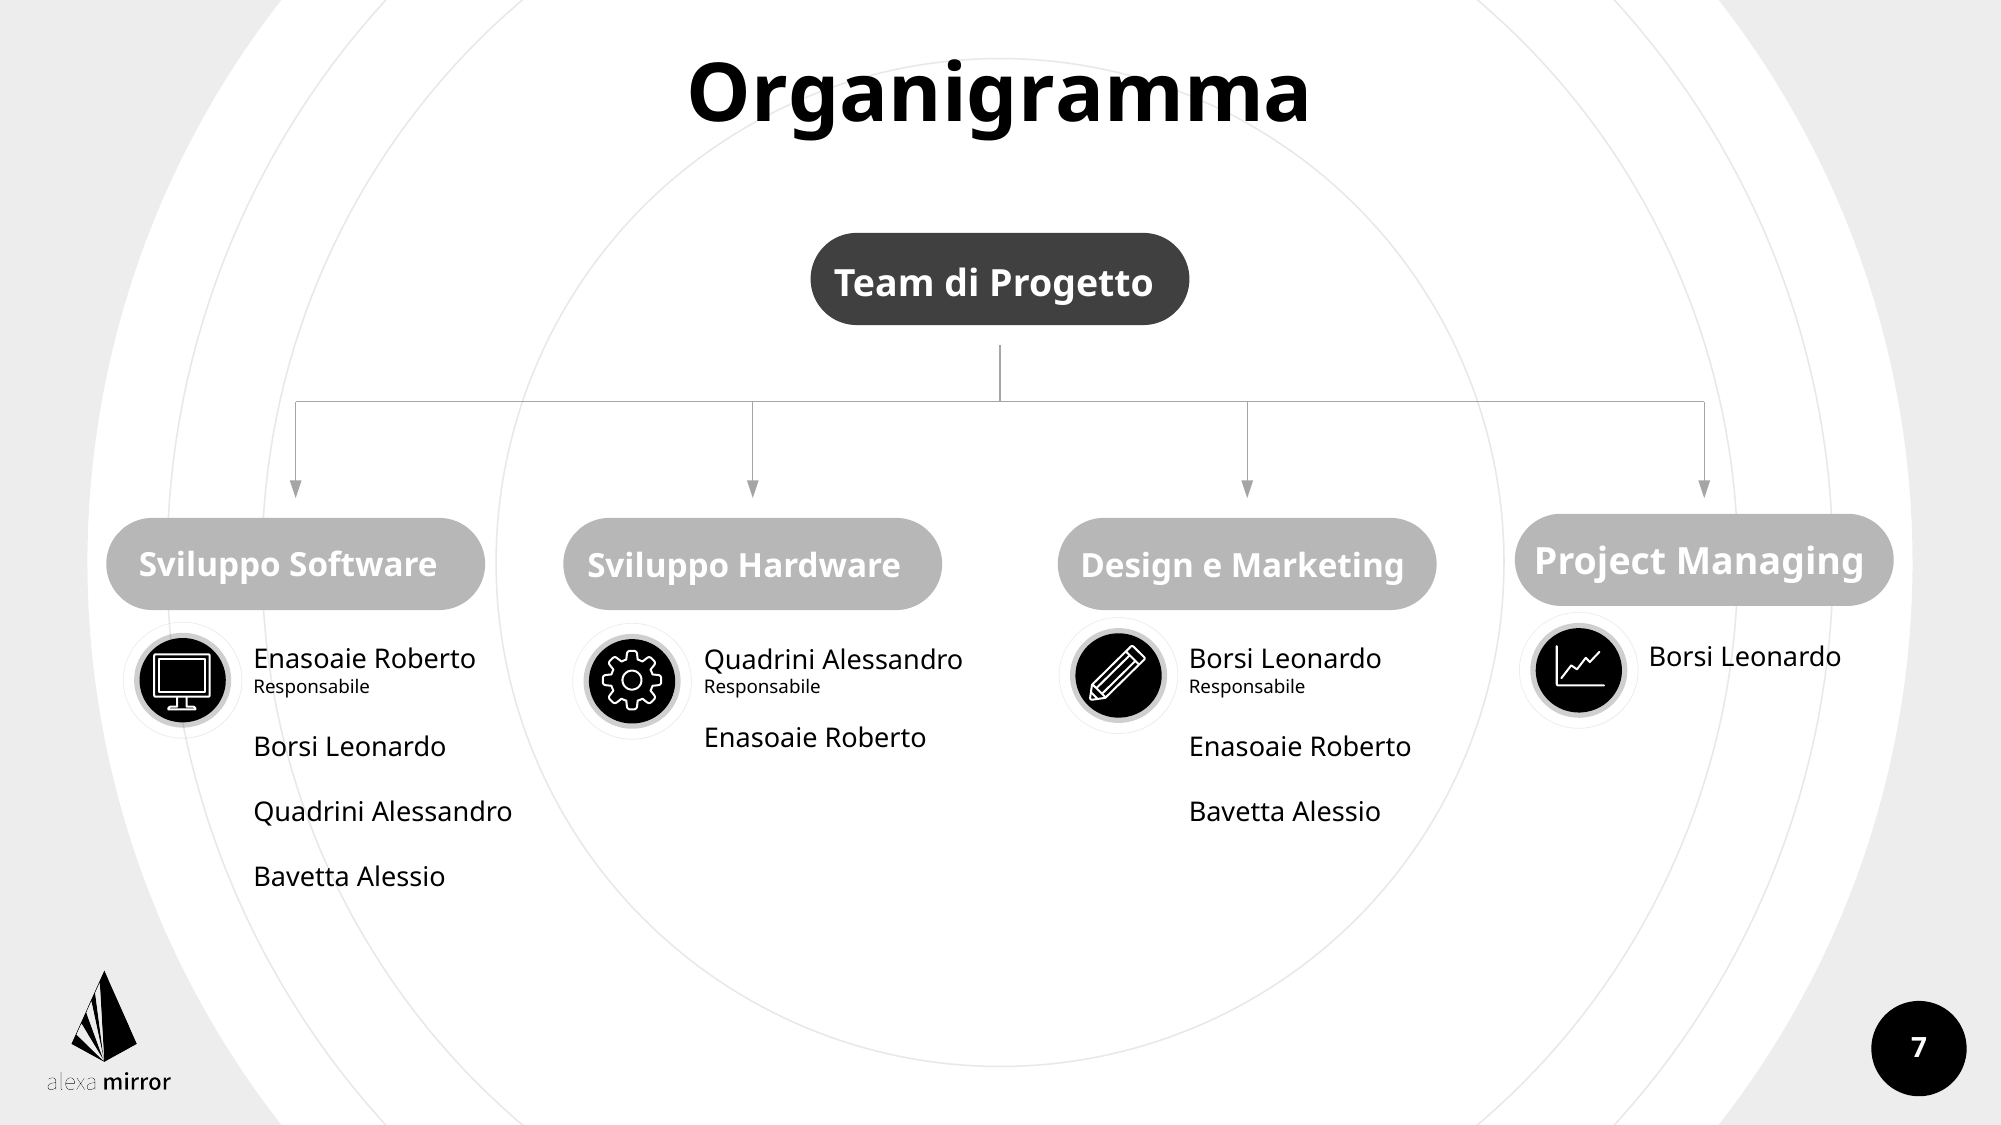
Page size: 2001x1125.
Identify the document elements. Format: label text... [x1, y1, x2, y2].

text_box [810, 252, 819, 306]
text_box [574, 622, 689, 672]
text_box [563, 517, 943, 611]
text_box [574, 691, 689, 740]
text_box Sviluppo Software [124, 536, 453, 591]
text_box [1070, 628, 1168, 723]
text_box [583, 633, 681, 729]
text_box [1530, 622, 1628, 718]
text_box [1058, 617, 1173, 734]
text_box Design e Marketing [1065, 536, 1421, 591]
text_box Borsi Leonardo [1633, 631, 1969, 768]
text_box [1519, 611, 1633, 729]
text_box Sviluppo Hardware [572, 536, 917, 591]
text_box [1514, 540, 1519, 579]
text_box Team di Progetto [819, 245, 1169, 312]
text_box [1871, 1000, 1967, 1097]
text_box [122, 621, 238, 739]
text_box [106, 517, 486, 611]
text_box [1526, 513, 1894, 606]
text_box Project Managing [1519, 529, 1880, 590]
text_box [1057, 539, 1065, 589]
text_box [134, 632, 232, 728]
text_box [1066, 517, 1437, 611]
picture [46, 970, 171, 1097]
text_box Enasoaie Roberto Responsabile Borsi Leonardo Quadrini Alessandro Bavetta Alessio [238, 634, 574, 913]
title Organigramma [282, 19, 1718, 158]
text_box Borsi Leonardo Responsabile Enasoaie Roberto Bavetta Alessio [1173, 634, 1509, 837]
text_box Quadrini Alessandro Responsabile Enasoaie Roberto [689, 635, 1000, 760]
text_box [824, 232, 1190, 326]
